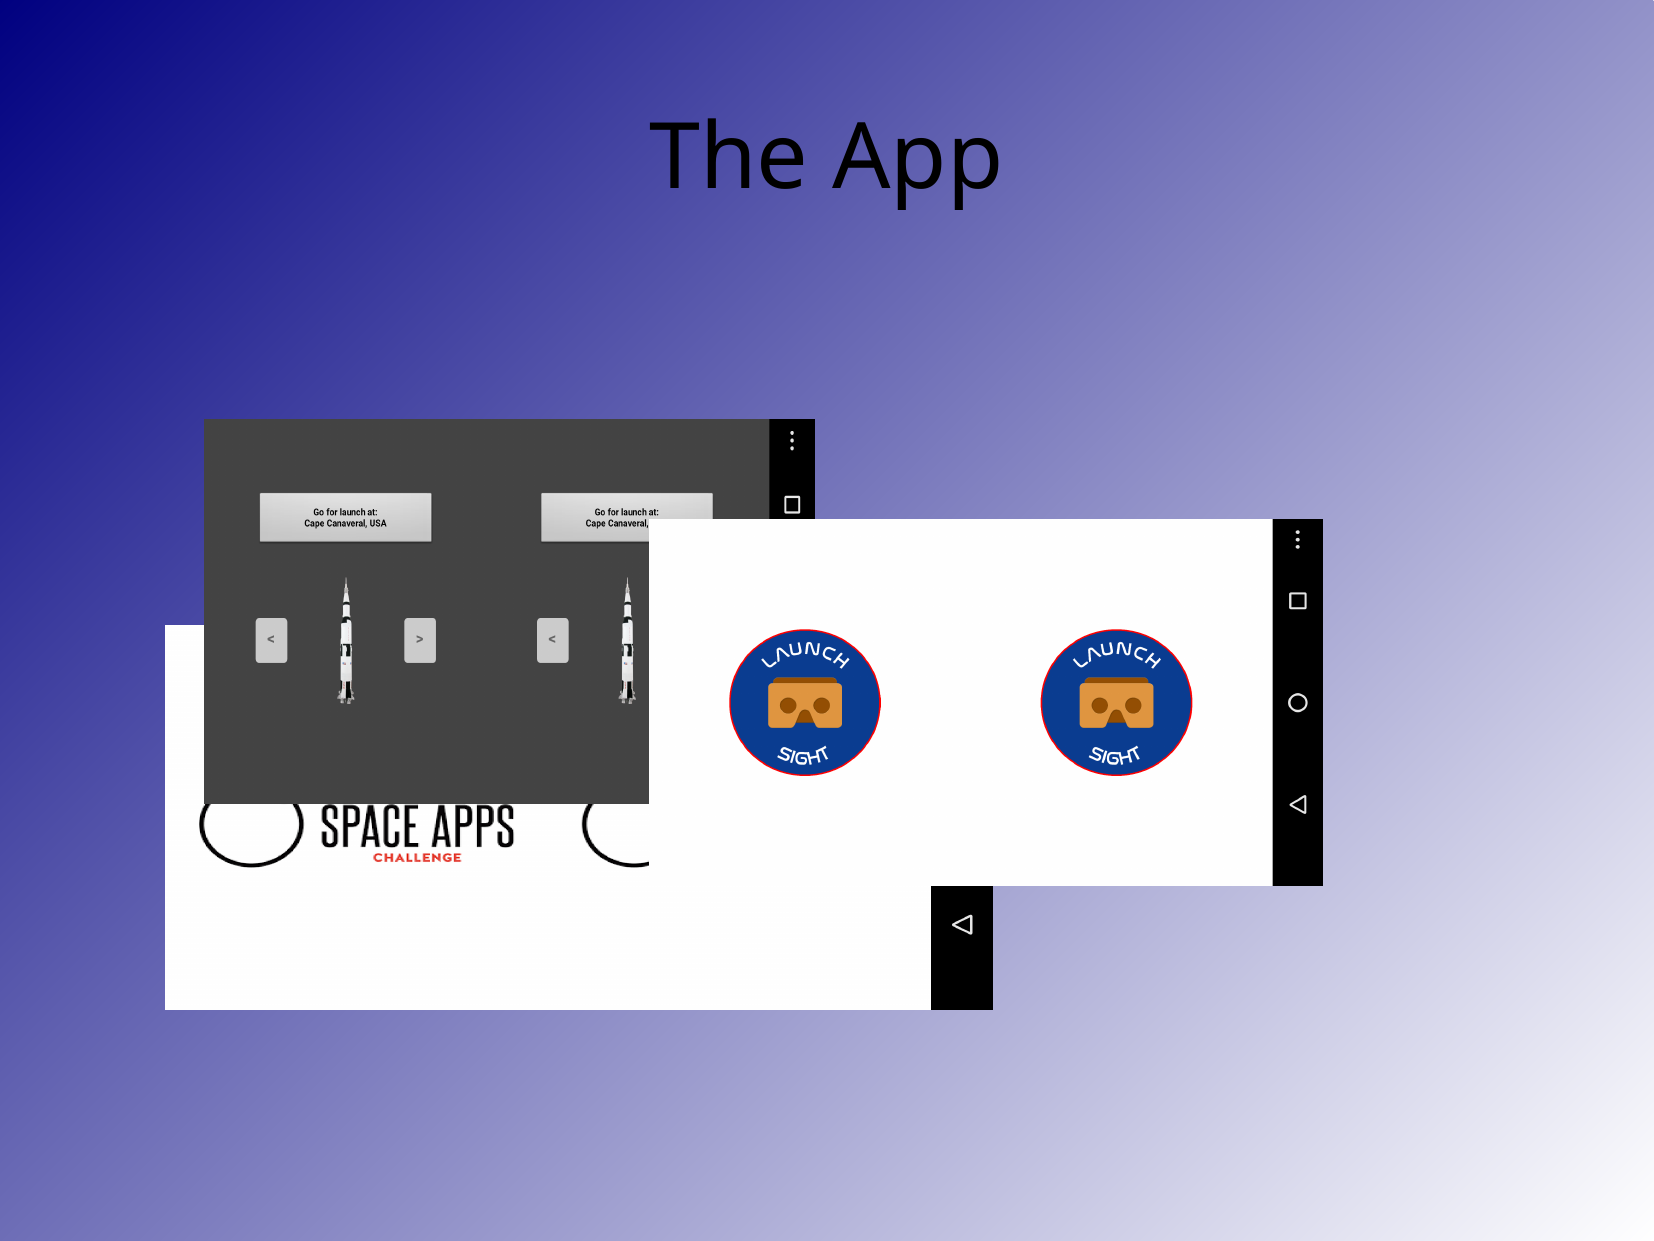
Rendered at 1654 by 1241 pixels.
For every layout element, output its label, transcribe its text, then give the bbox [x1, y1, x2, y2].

picture [165, 419, 1323, 1010]
title The App [82, 49, 1571, 257]
